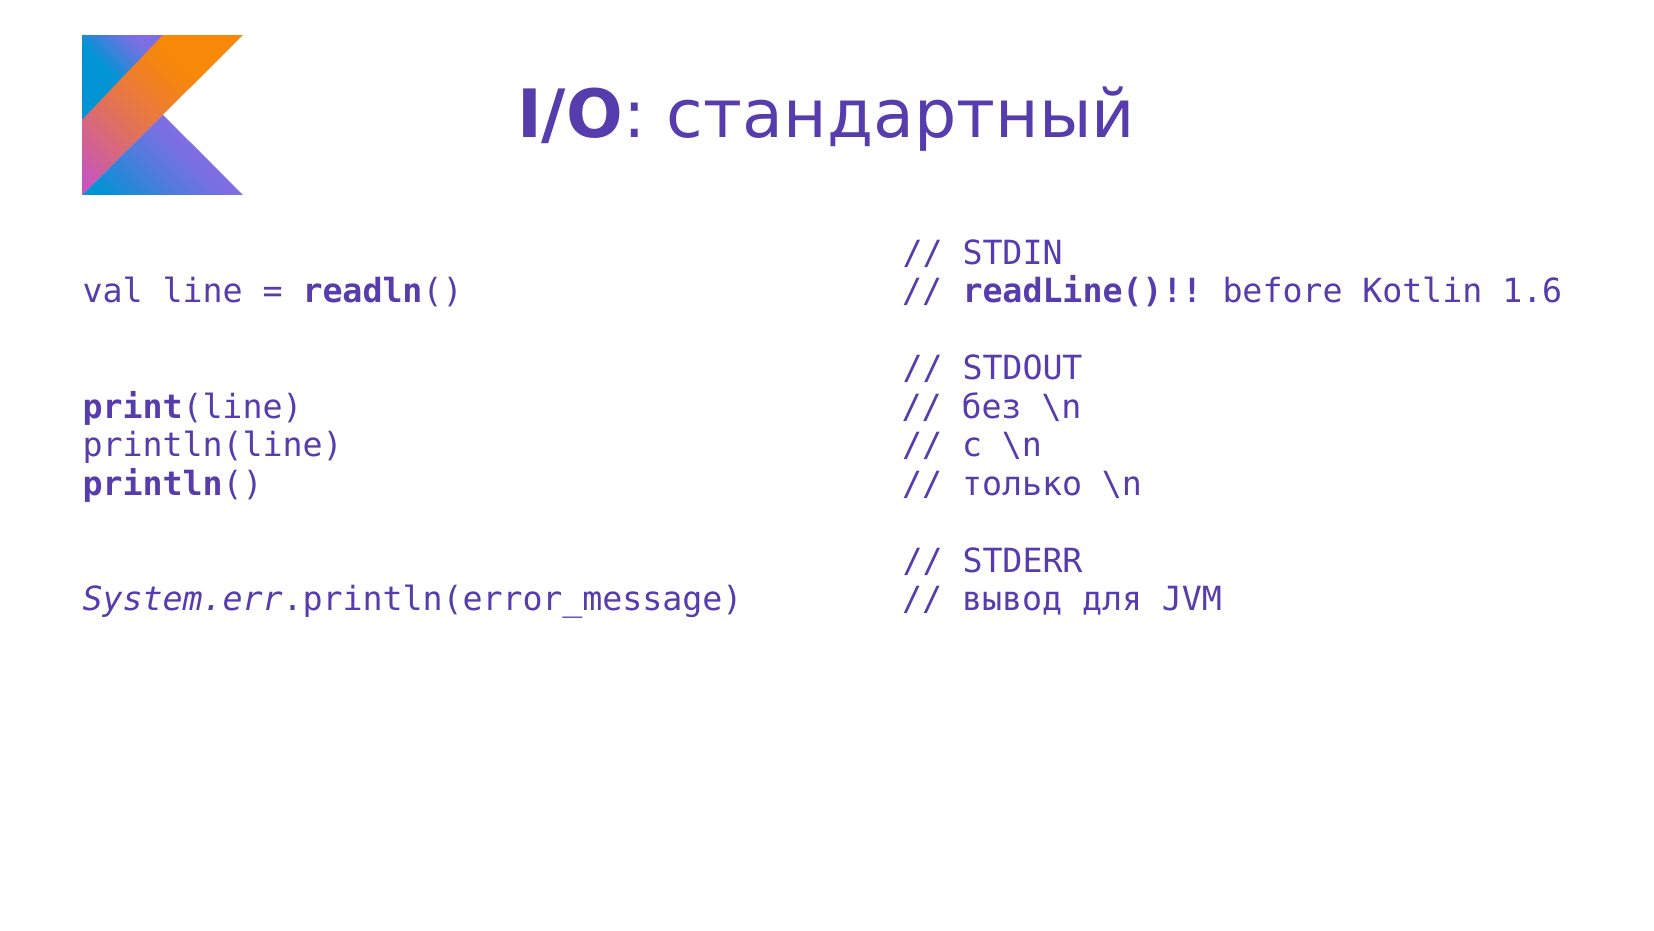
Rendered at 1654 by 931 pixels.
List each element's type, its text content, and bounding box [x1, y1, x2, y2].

subtitle // STDIN val line = readln() // readLine()!! before Kotlin 1.6 // STDOUT print(line) // без \n println(line) // с \n println() // только \n // STDERR System.err.println(error_message) // вывод для JVM [82, 214, 1571, 869]
picture [82, 35, 243, 195]
title I/O: стандартный [243, 37, 1571, 193]
